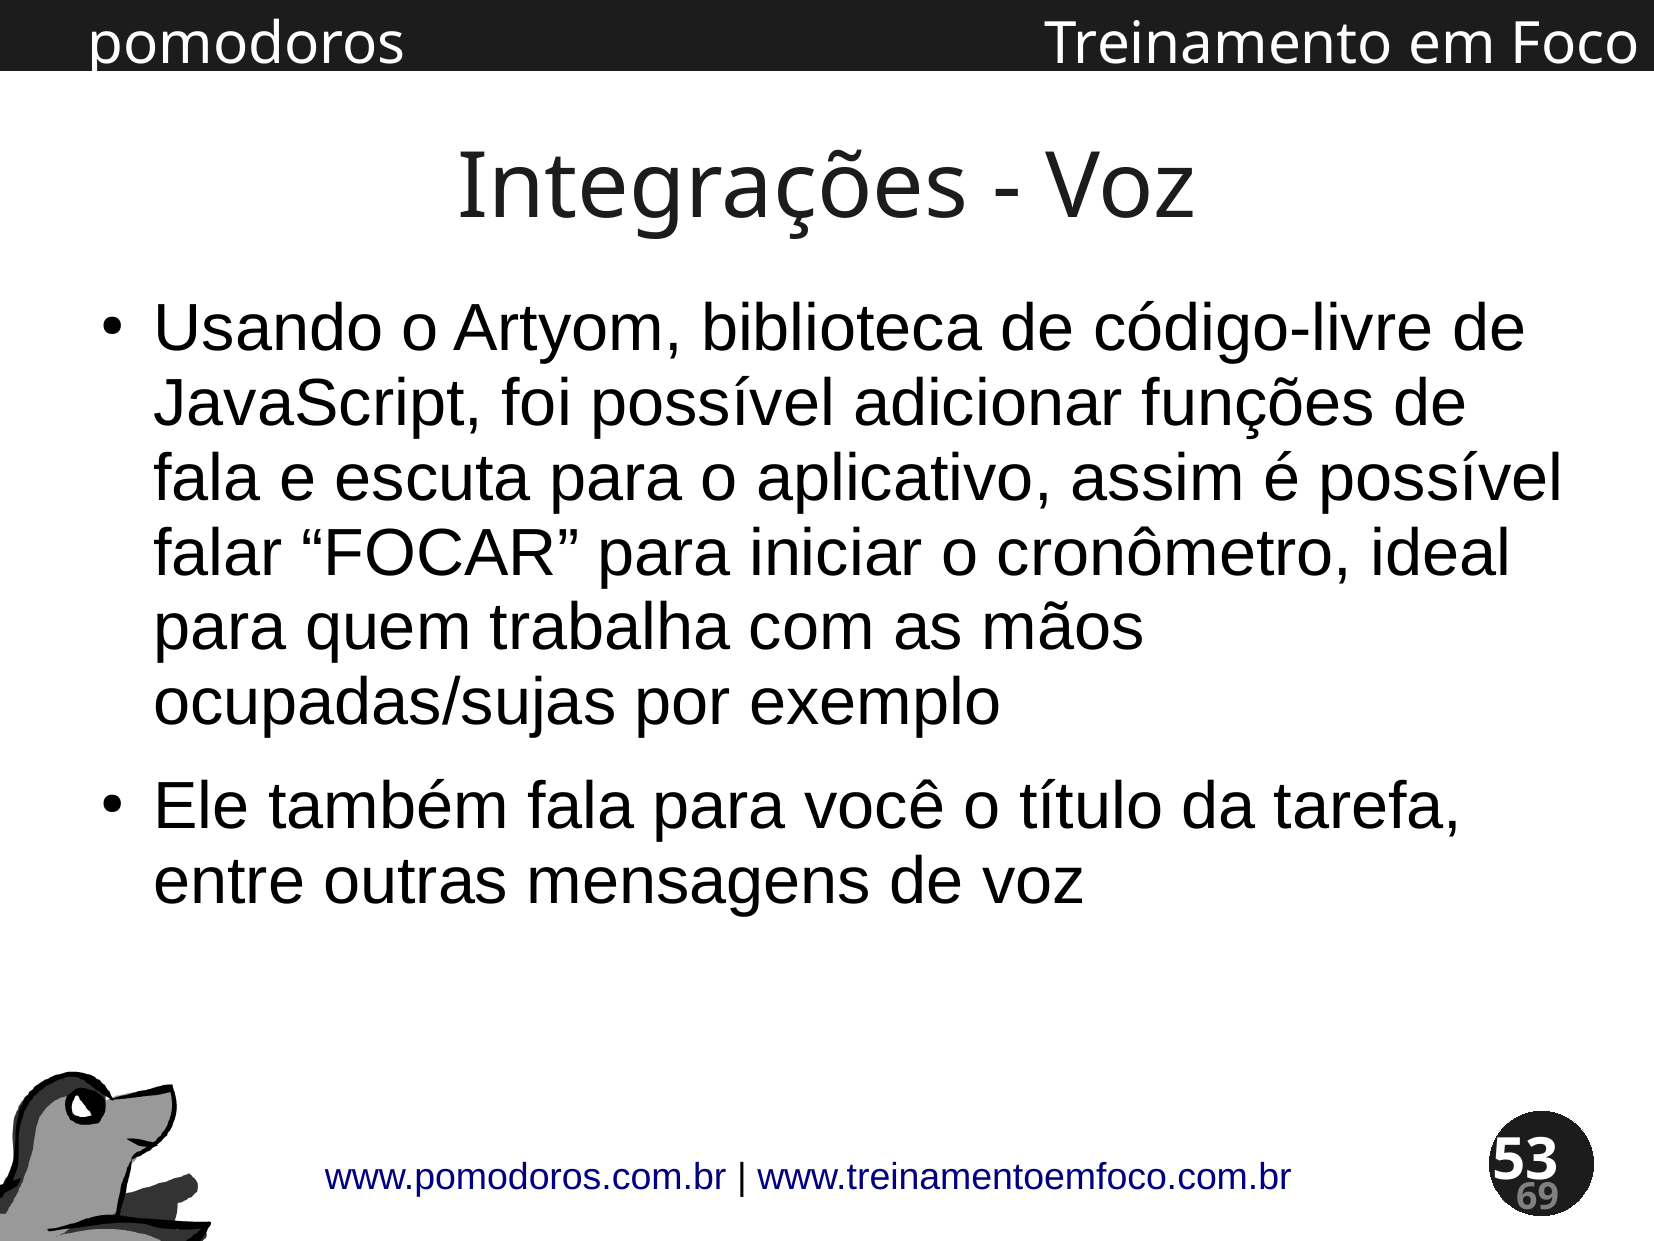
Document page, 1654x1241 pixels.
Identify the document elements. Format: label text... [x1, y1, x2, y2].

picture [0, 1003, 249, 1241]
list Usando o Artyom, biblioteca de código-livre de JavaScript, foi possível adicionar funções de fala e escuta para o aplicativo, assim é possível falar “FOCAR” para iniciar o cronômetro, ideal para quem trabalha com as mãos ocupadas/sujas por exemplo Ele também fala para você o título da tarefa, entre outras mensagens de voz [82, 290, 1571, 1010]
title Integrações - Voz [82, 78, 1571, 287]
